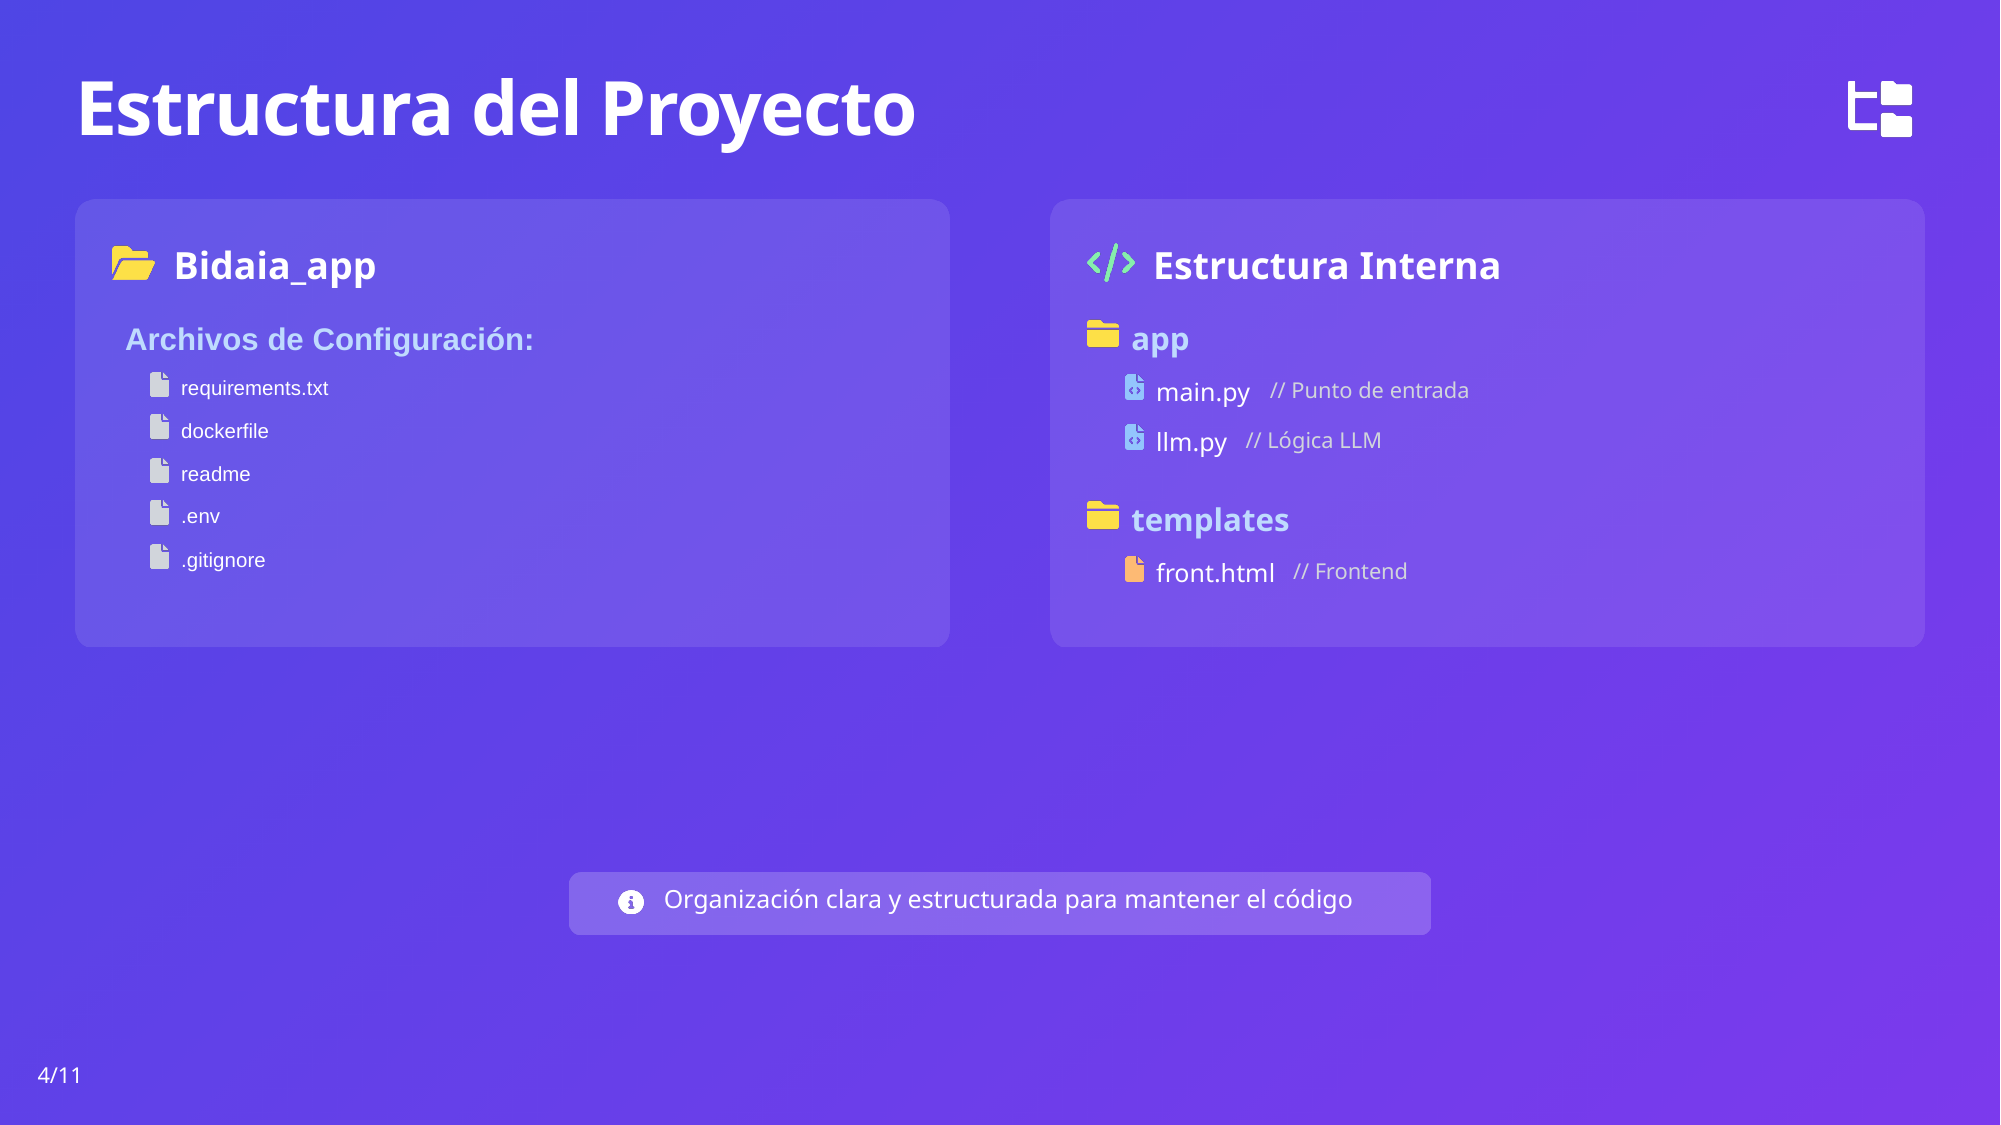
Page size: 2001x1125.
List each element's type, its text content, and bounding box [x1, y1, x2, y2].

text_box readme [181, 454, 270, 486]
text_box Archivos de Configuración: [124, 312, 1070, 357]
text_box app [1131, 312, 1932, 357]
text_box Organización clara y estructurada para mantener el código [489, 876, 1523, 939]
text_box .gitignore [181, 540, 328, 572]
text_box app [1157, 336, 1164, 347]
picture [0, 0, 2000, 1125]
text_box app [1176, 336, 1183, 347]
text_box llm.py [1156, 418, 1249, 457]
text_box // Lógica LLM [1245, 421, 1417, 454]
text_box main.py [1156, 368, 1278, 407]
text_box Estructura del Proyecto [74, 74, 1225, 150]
text_box .env [181, 497, 240, 529]
text_box // Frontend [1293, 553, 1435, 585]
text_box requirements.txt [181, 368, 416, 400]
text_box 4/11 [37, 1056, 97, 1088]
text_box Bidaia_app [173, 237, 974, 288]
text_box Estructura Interna [1153, 237, 2000, 288]
text_box dockerfile [181, 411, 328, 443]
text_box // Punto de entrada [1269, 371, 1523, 404]
text_box front.html [1156, 549, 1306, 588]
text_box templates [1131, 493, 1932, 538]
